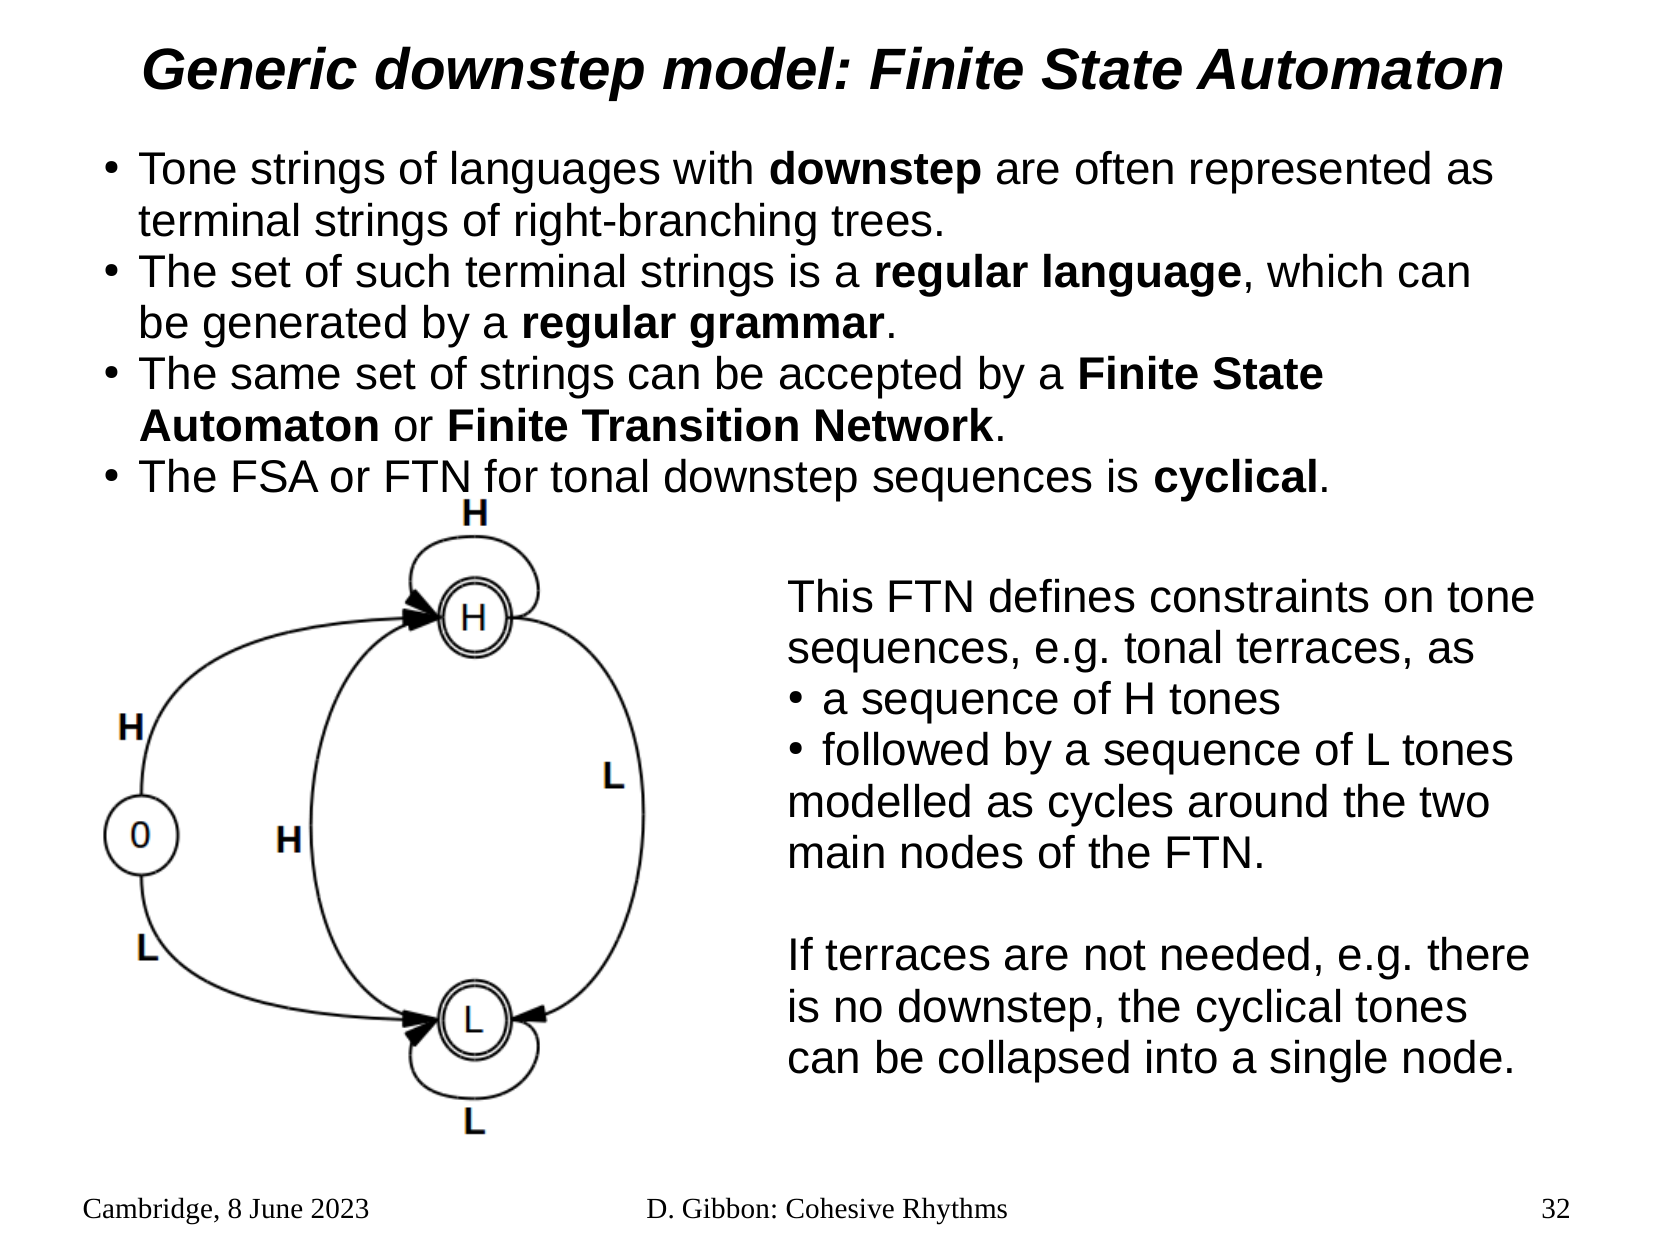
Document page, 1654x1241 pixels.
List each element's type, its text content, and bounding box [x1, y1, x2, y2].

title Generic downstep model: Finite State Automaton [11, 19, 1636, 119]
text_box This FTN defines constraints on tone sequences, e.g. tonal terraces, as a sequence of H tones followed by a sequence of L tones modelled as cycles around the two main nodes of the FTN. If terraces are not needed, e.g. there is no downstep, the cyclical tones can be collapsed into a single node. [772, 561, 1565, 1093]
text_box Tone strings of languages with downstep are often represented as terminal strings of right-branching trees. The set of such terminal strings is a regular language, which can be generated by a regular grammar. The same set of strings can be accepted by a Finite State Automaton or Finite Transition Network. The FSA or FTN for tonal downstep sequences is cyclical. [88, 135, 1536, 491]
picture [63, 465, 773, 1175]
